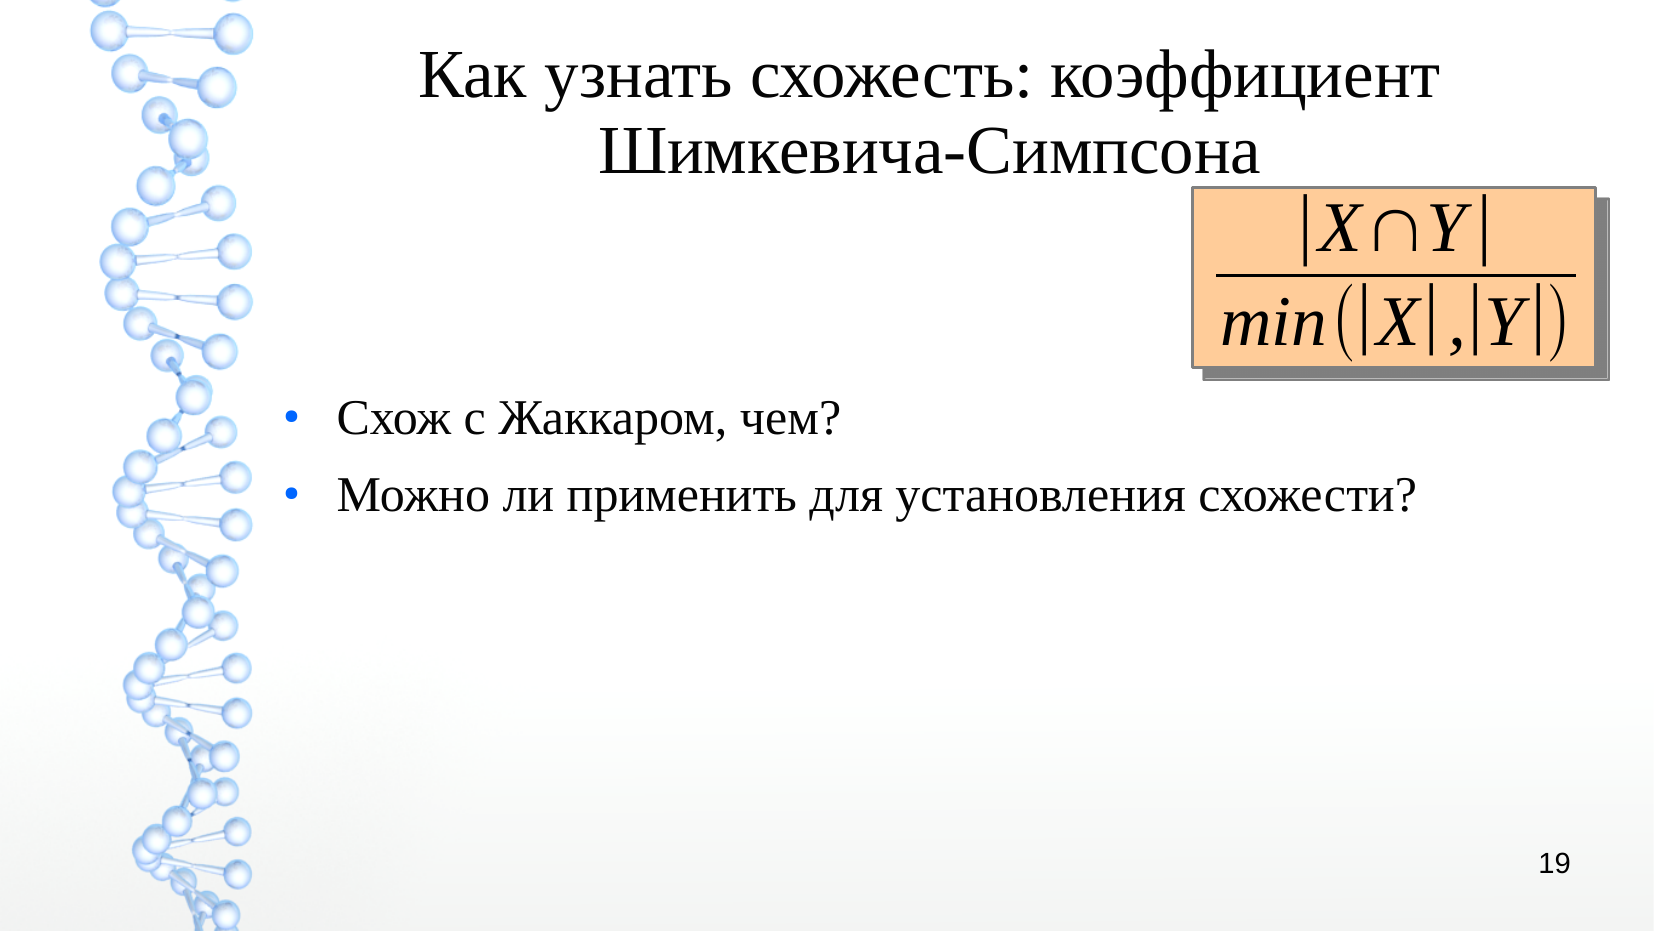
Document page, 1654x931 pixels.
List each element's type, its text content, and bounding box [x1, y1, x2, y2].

chart [1193, 188, 1595, 367]
picture [0, 0, 1654, 931]
title Как узнать схожесть: коэффициент Шимкевича-Симпсона [265, 35, 1595, 189]
list Схож с Жаккаром, чем? Можно ли применить для установления схожести? [265, 389, 1595, 815]
